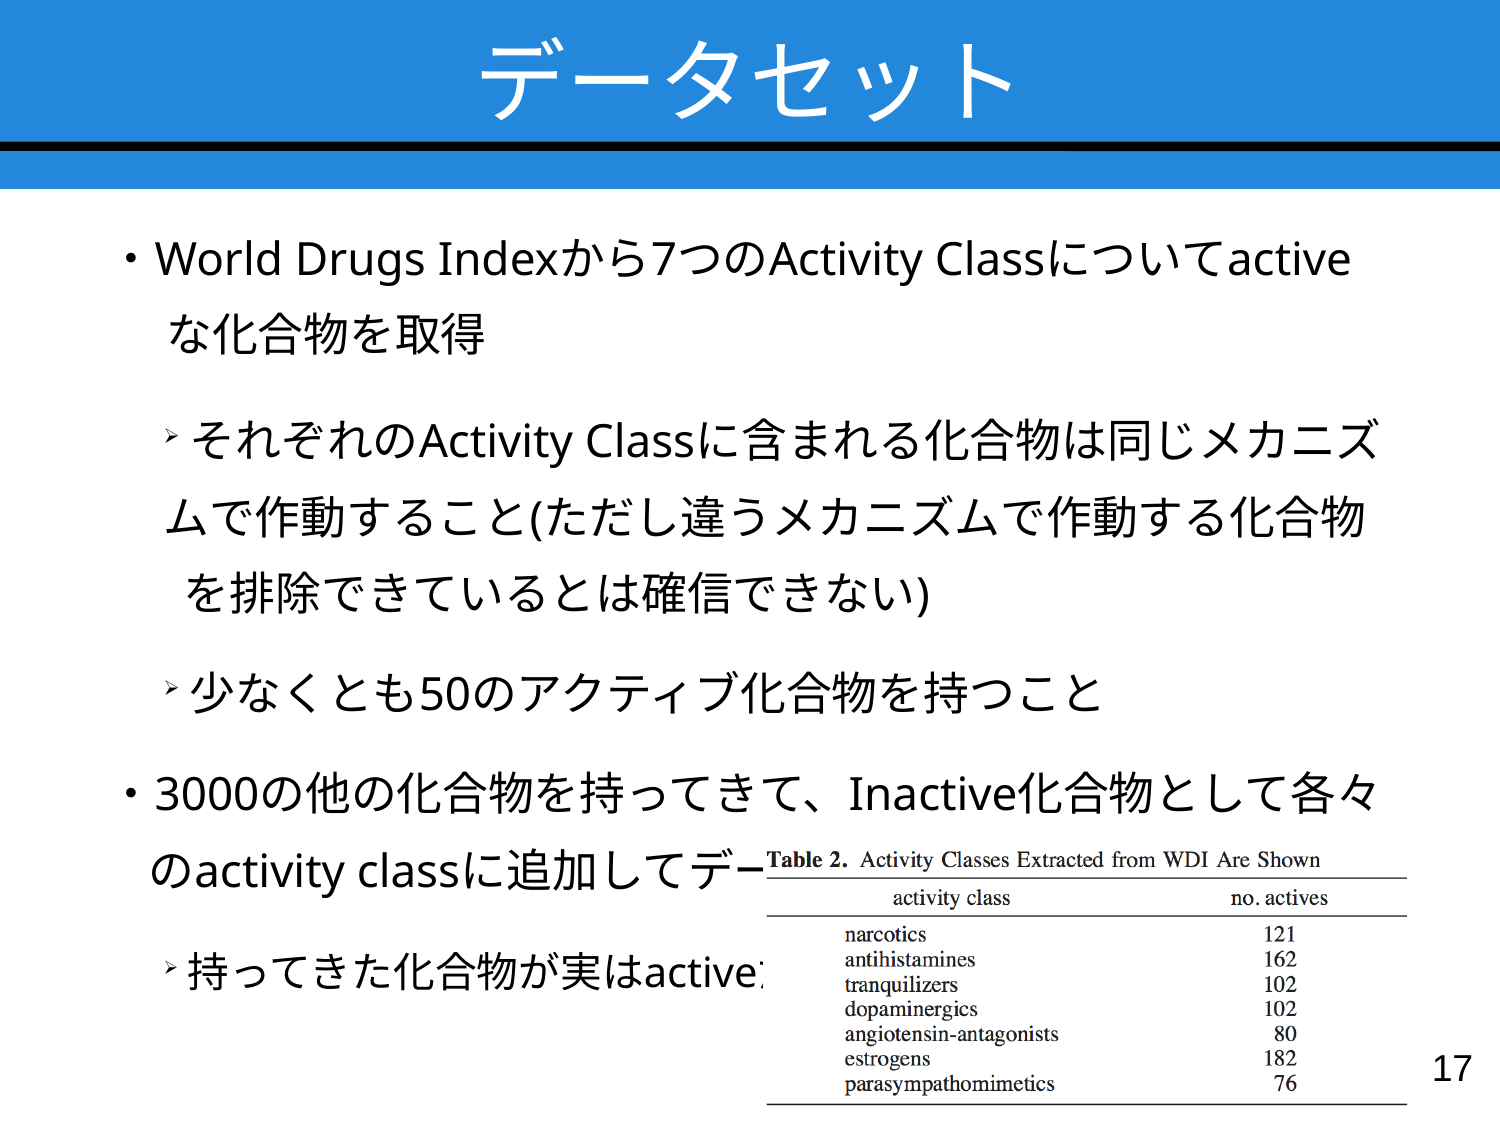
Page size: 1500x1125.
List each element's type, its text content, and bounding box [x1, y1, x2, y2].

picture [763, 850, 1418, 1111]
title データセット [75, 29, 1425, 122]
list ・World Drugs Indexから7つのActivity Classについてactive な化合物を取得 それぞれのActivity Classに含まれる化合物は同じメカニズ ムで作動すること(ただし違うメカニズムで作動する化合物 を排除できているとは確信できない) 少なくとも50のアクティブ化合物を持つこと ・3000の他の化合物を持ってきて、Inactive化合物として各々 のactivity classに追加してデータセットとする 持ってきた化合物が実はactiveだったという可能性もありうる [75, 212, 1425, 1075]
